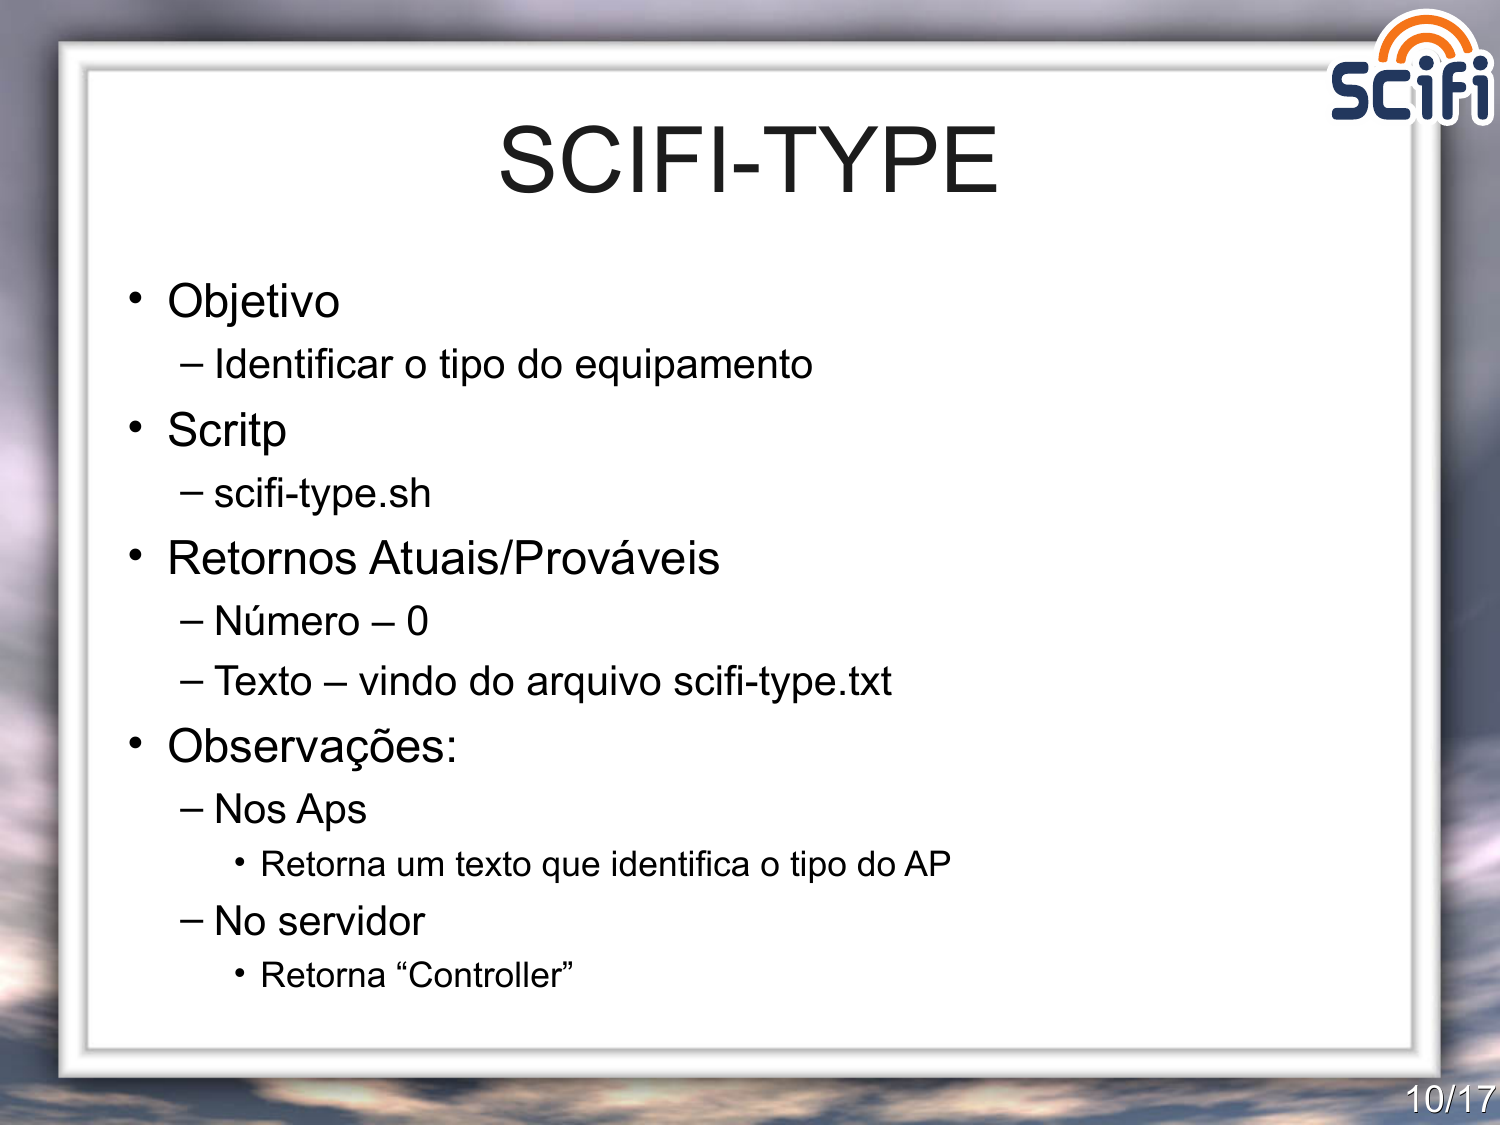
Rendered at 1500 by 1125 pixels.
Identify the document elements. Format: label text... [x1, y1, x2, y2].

picture [0, 0, 1500, 1125]
list Objetivo Identificar o tipo do equipamento Scritp scifi-type.sh Retornos Atuais/Prováveis Número – 0 Texto – vindo do arquivo scifi-type.txt Observações: Nos Aps Retorna um texto que identifica o tipo do AP No servidor Retorna “Controller” [112, 262, 1401, 1005]
title SCIFI-TYPE [75, 62, 1426, 250]
